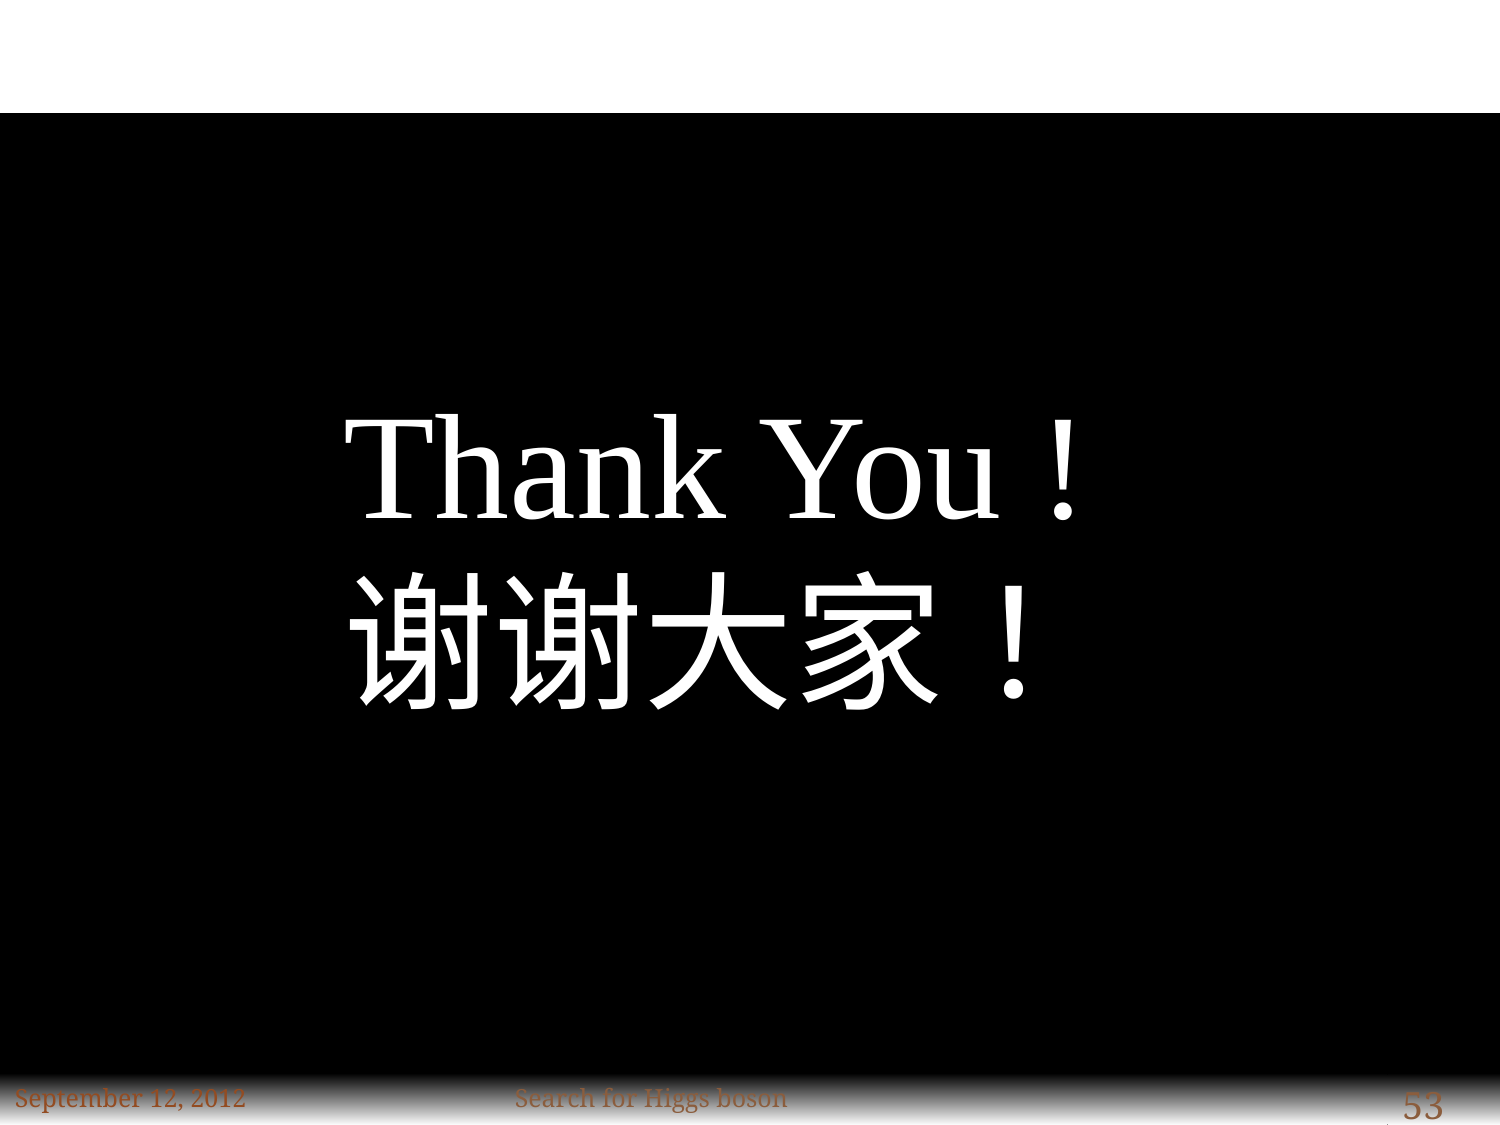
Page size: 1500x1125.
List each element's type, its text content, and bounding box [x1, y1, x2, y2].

text_box Thank You ! 谢谢大家 ！ [328, 361, 1142, 737]
title [0, 0, 1500, 113]
slide_number <number> [1387, 1074, 1500, 1125]
slide_number September 12, 2012 [0, 1074, 500, 1125]
footer Search for Higgs boson [500, 1074, 1387, 1125]
